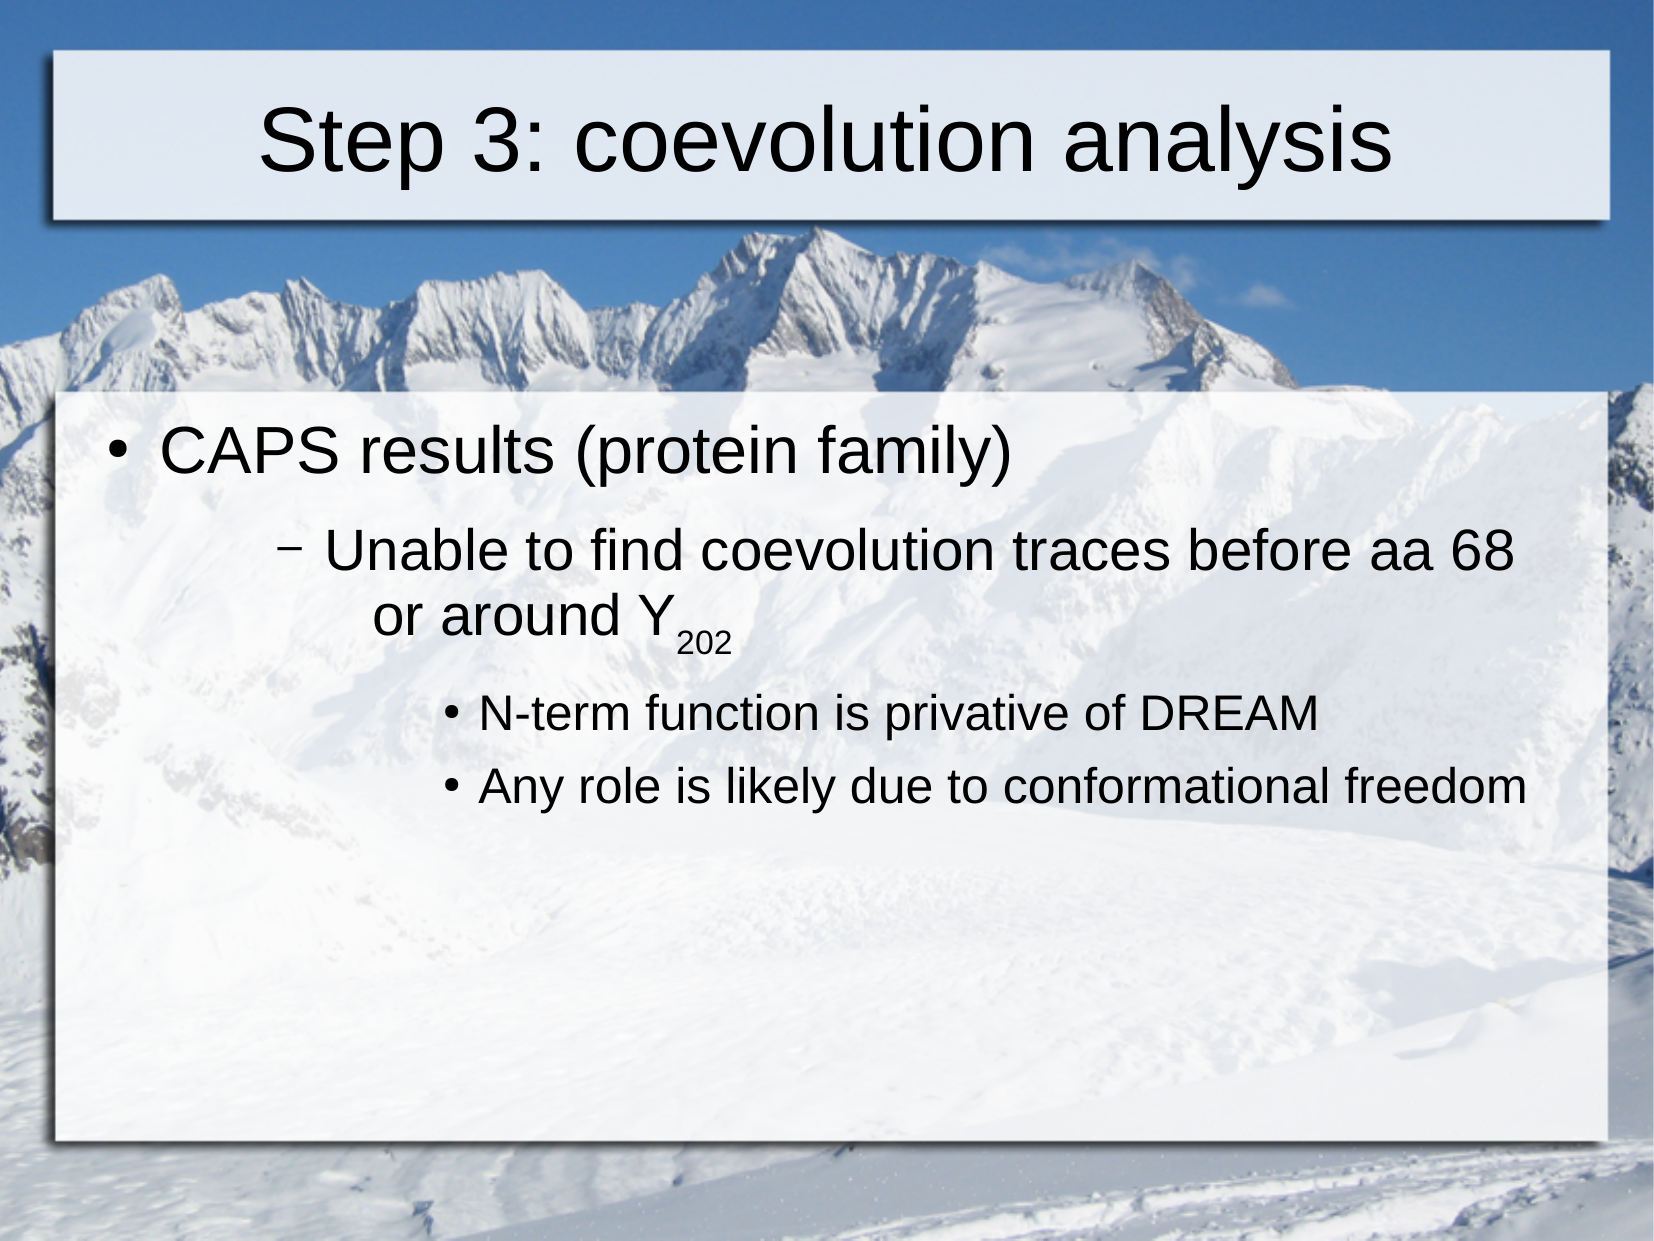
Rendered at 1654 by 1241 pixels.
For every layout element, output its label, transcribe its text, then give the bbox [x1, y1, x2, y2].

title Step 3: coevolution analysis [59, 61, 1595, 219]
picture [0, 0, 1654, 1241]
list CAPS results (protein family) Unable to find coevolution traces before aa 68 or around Y202 N-term function is privative of DREAM Any role is likely due to conformational freedom [88, 413, 1571, 1232]
